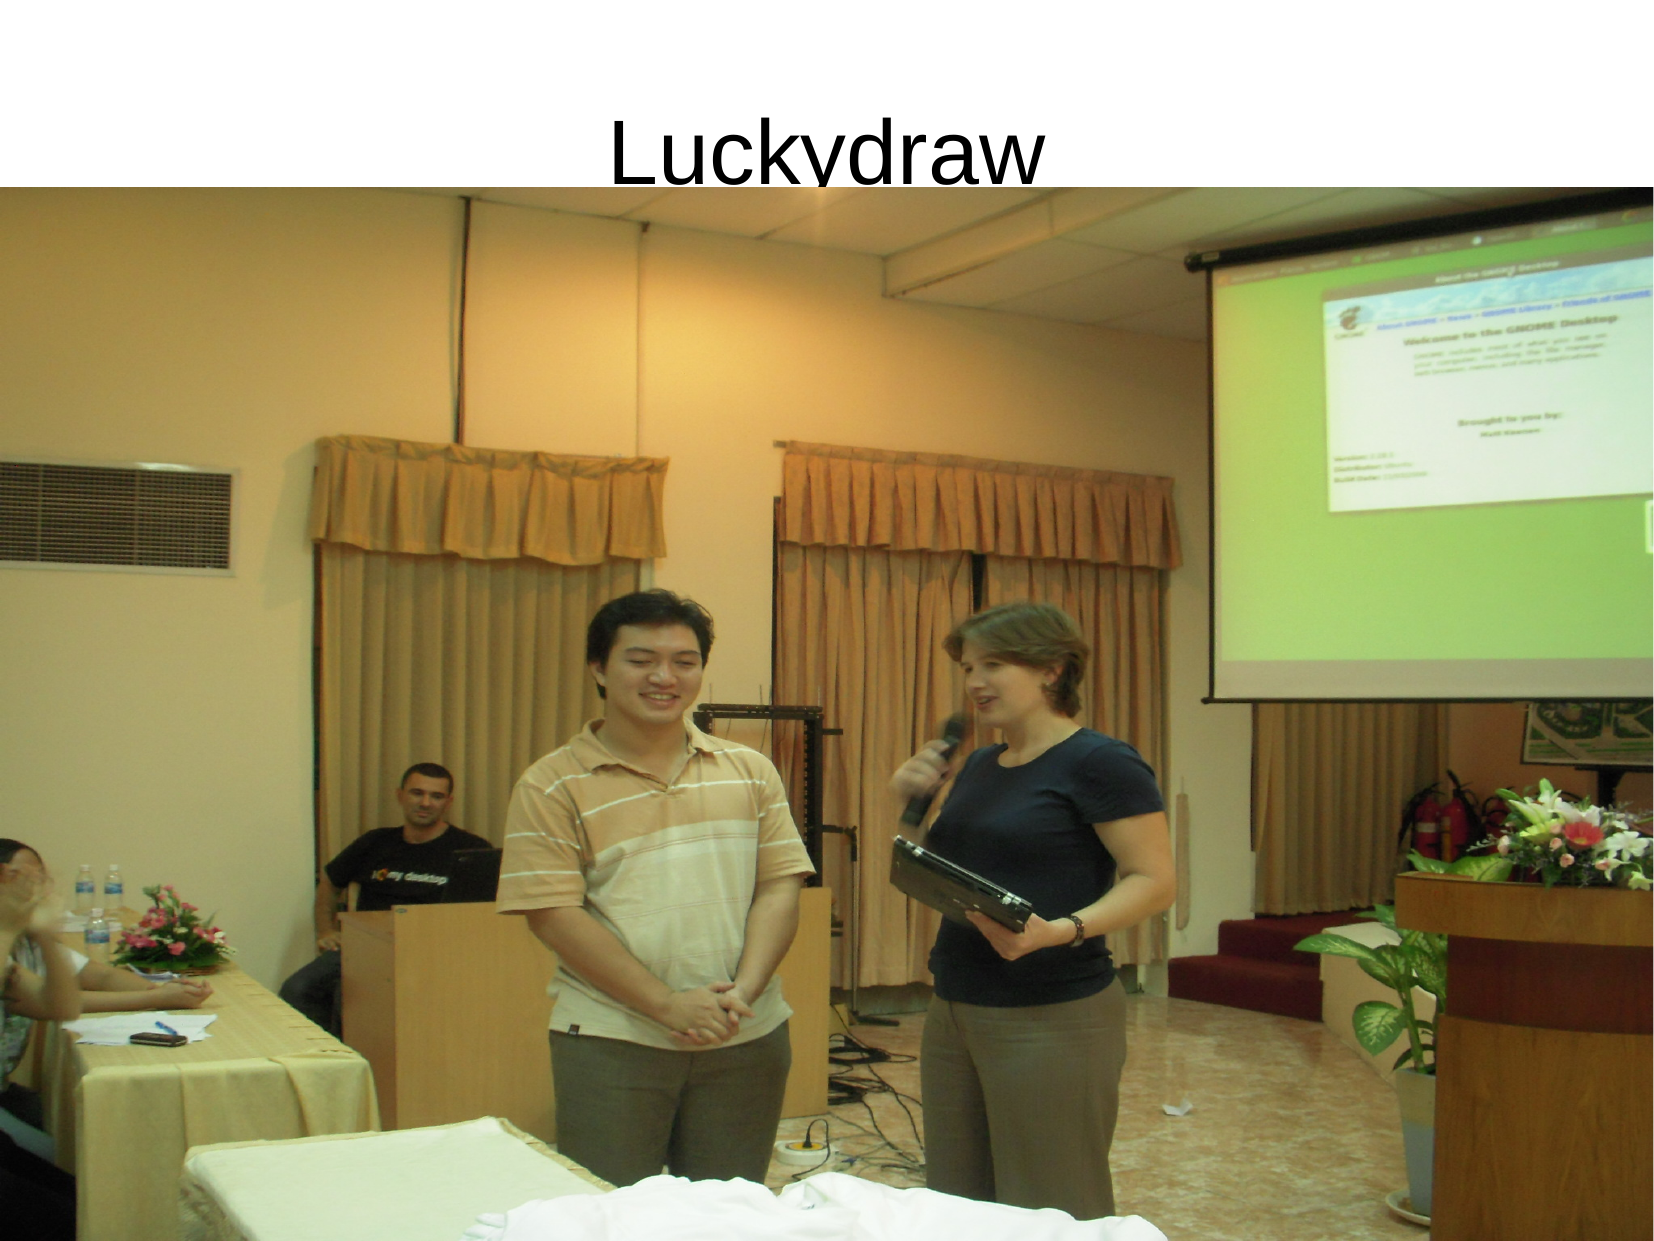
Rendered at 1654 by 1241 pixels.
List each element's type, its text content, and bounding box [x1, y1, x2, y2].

picture [0, 187, 1654, 1241]
title Luckydraw [82, 56, 1571, 187]
